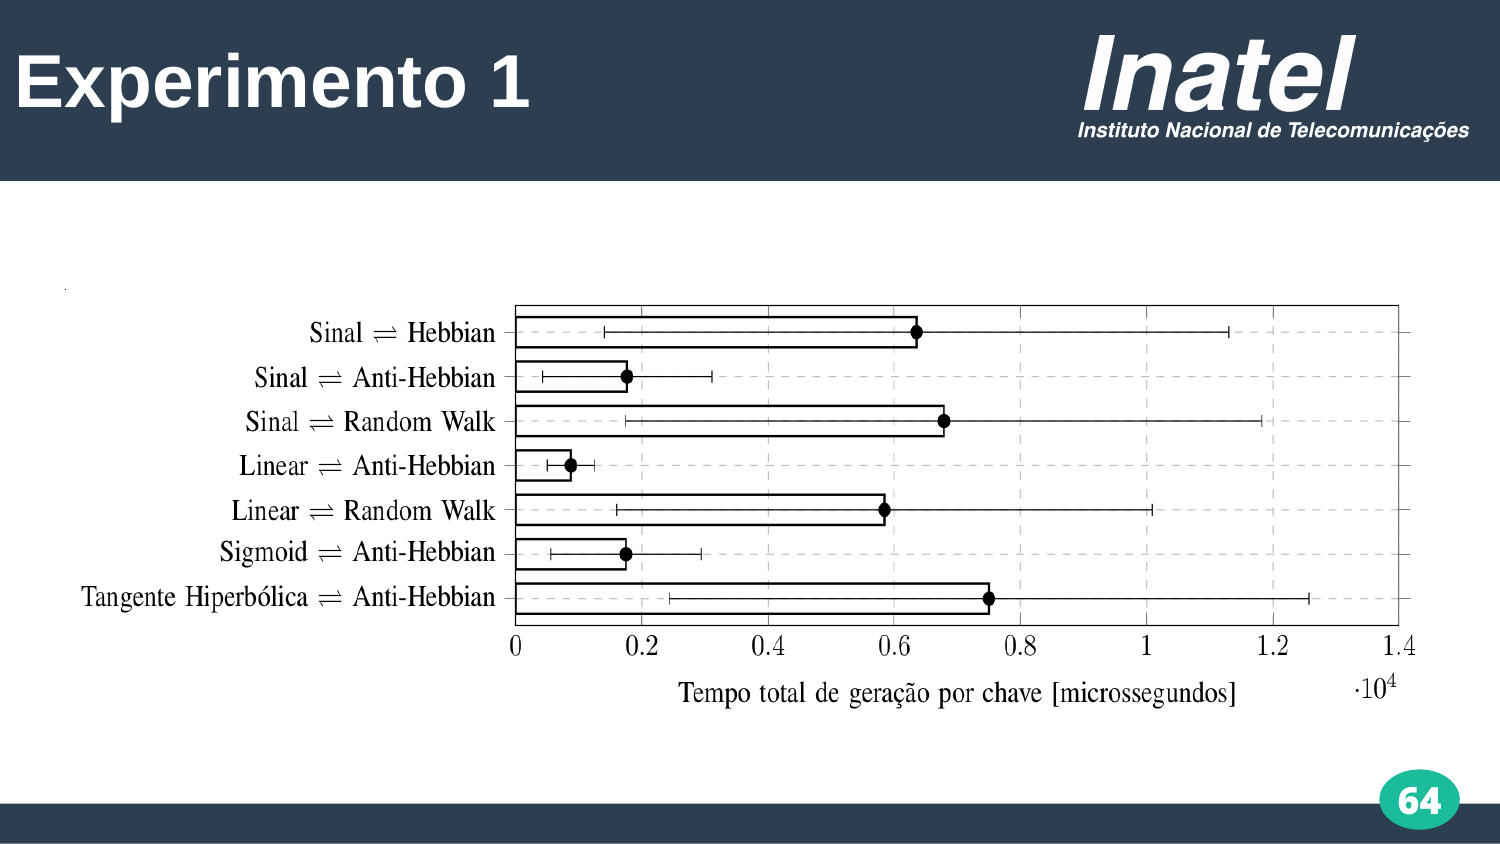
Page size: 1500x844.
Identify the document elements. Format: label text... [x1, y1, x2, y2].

picture [65, 289, 1430, 717]
picture [1078, 35, 1469, 142]
text_box Experimento 1 [0, 27, 1063, 136]
